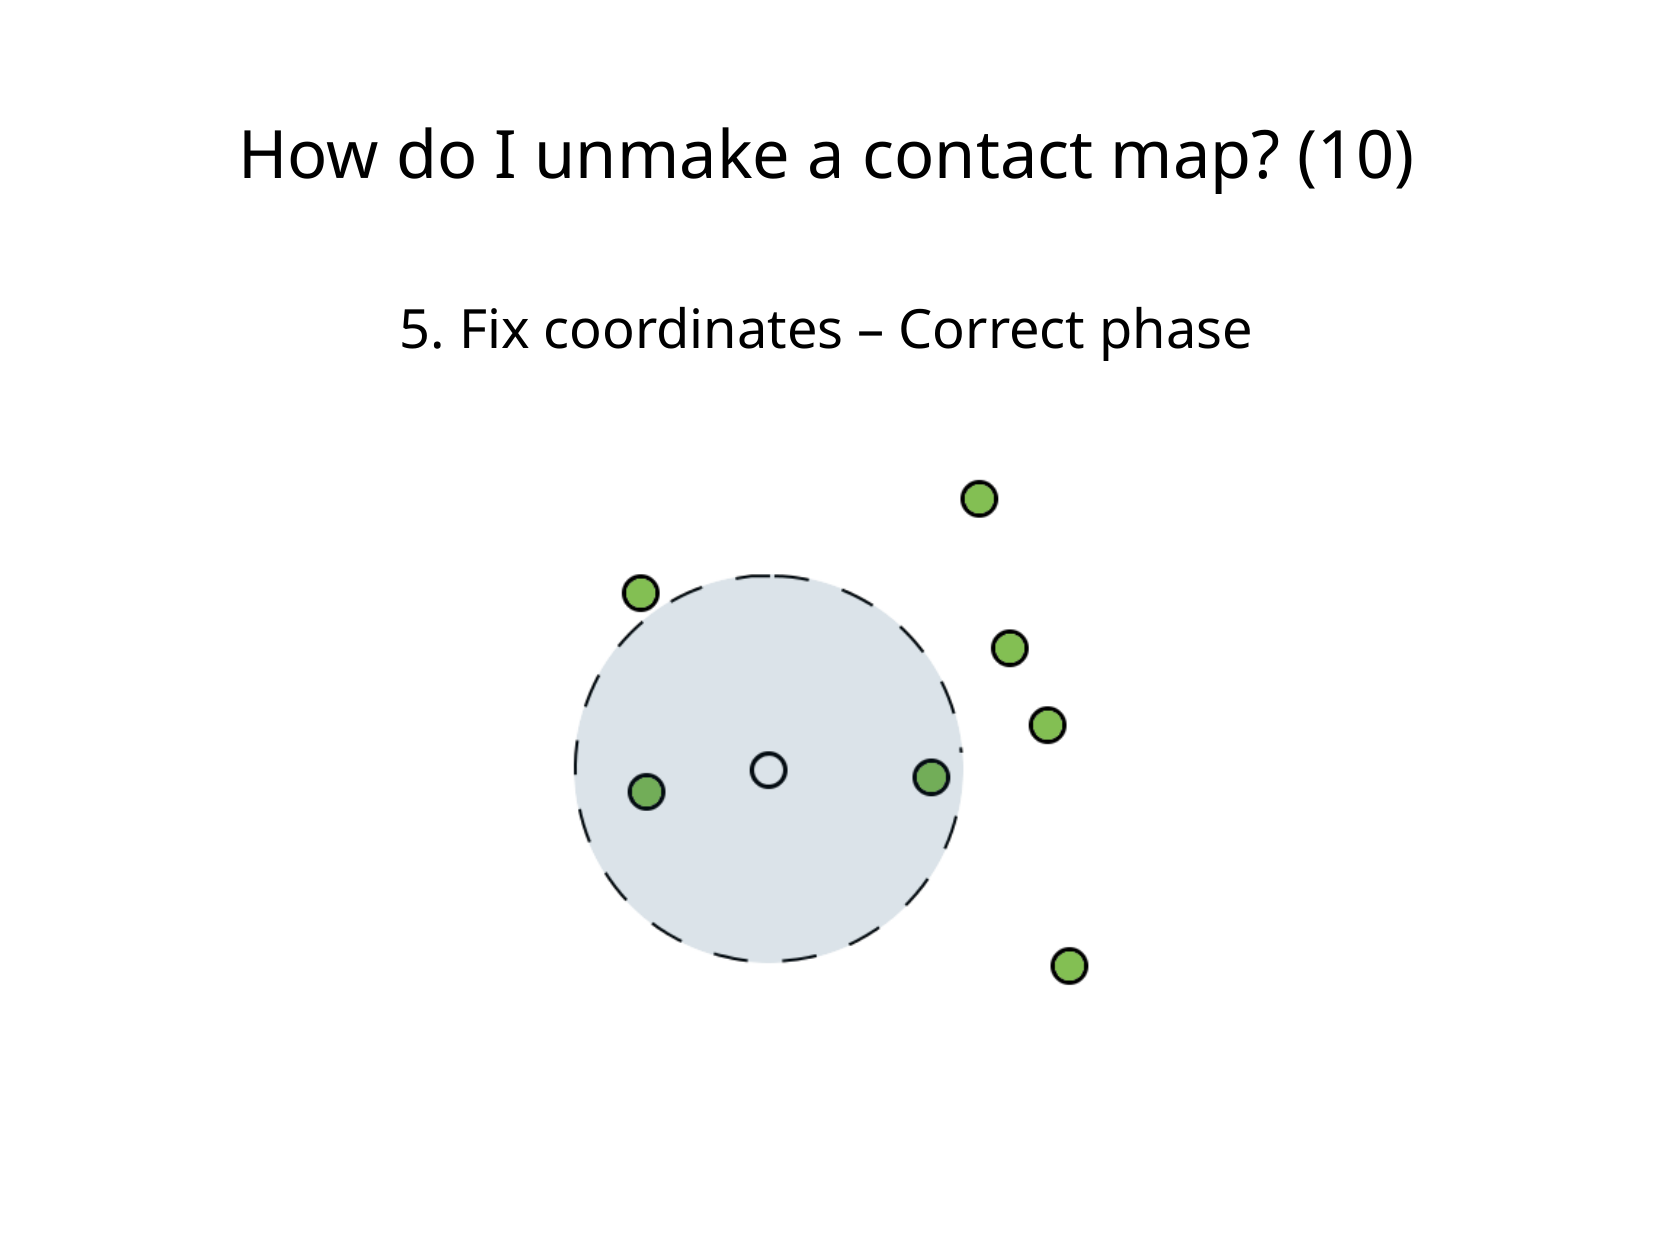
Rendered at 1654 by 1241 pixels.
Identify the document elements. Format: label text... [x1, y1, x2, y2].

picture [548, 457, 1106, 1018]
title How do I unmake a contact map? (10) [82, 49, 1571, 257]
list 5. Fix coordinates – Correct phase [82, 290, 1571, 1010]
